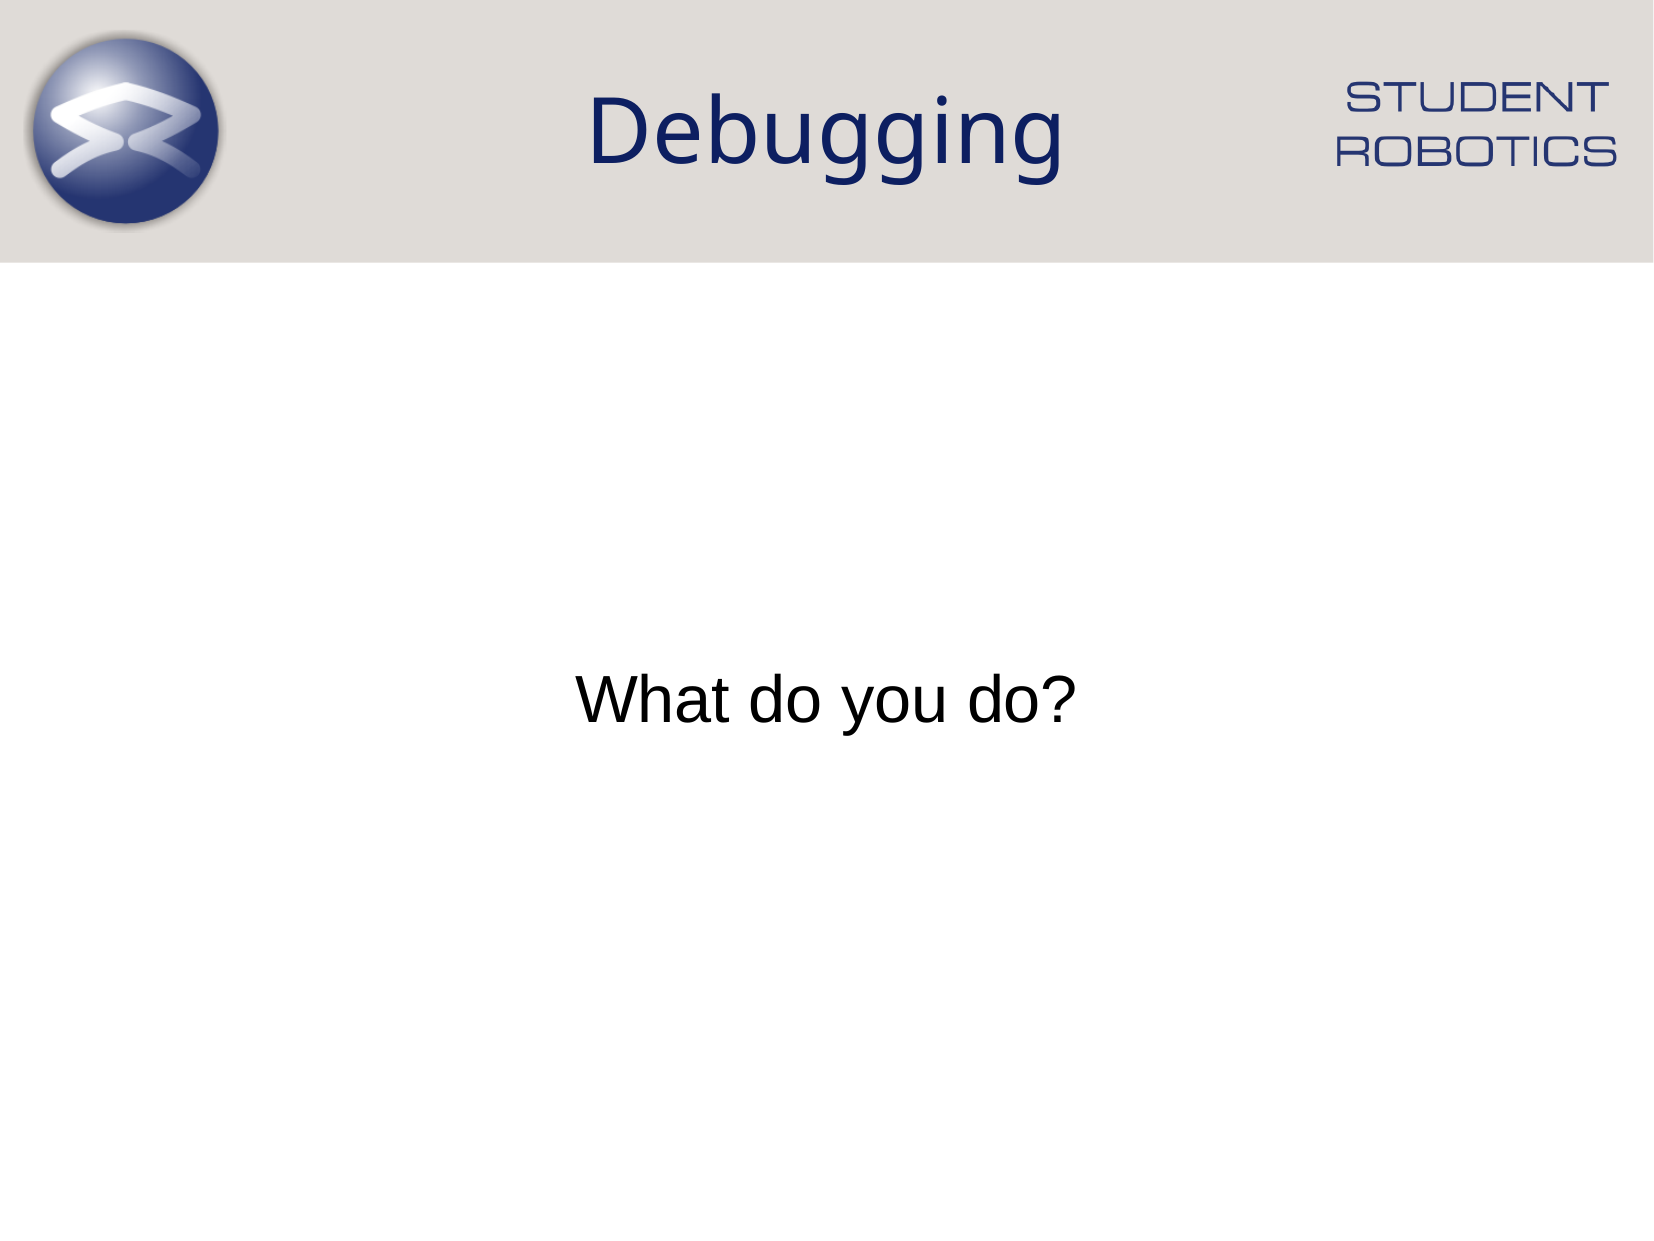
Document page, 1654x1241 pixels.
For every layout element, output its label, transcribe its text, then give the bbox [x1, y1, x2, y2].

subtitle What do you do? [82, 297, 1571, 1102]
picture [9, 19, 82, 245]
picture [1571, 68, 1633, 174]
title Debugging [82, 0, 1571, 257]
